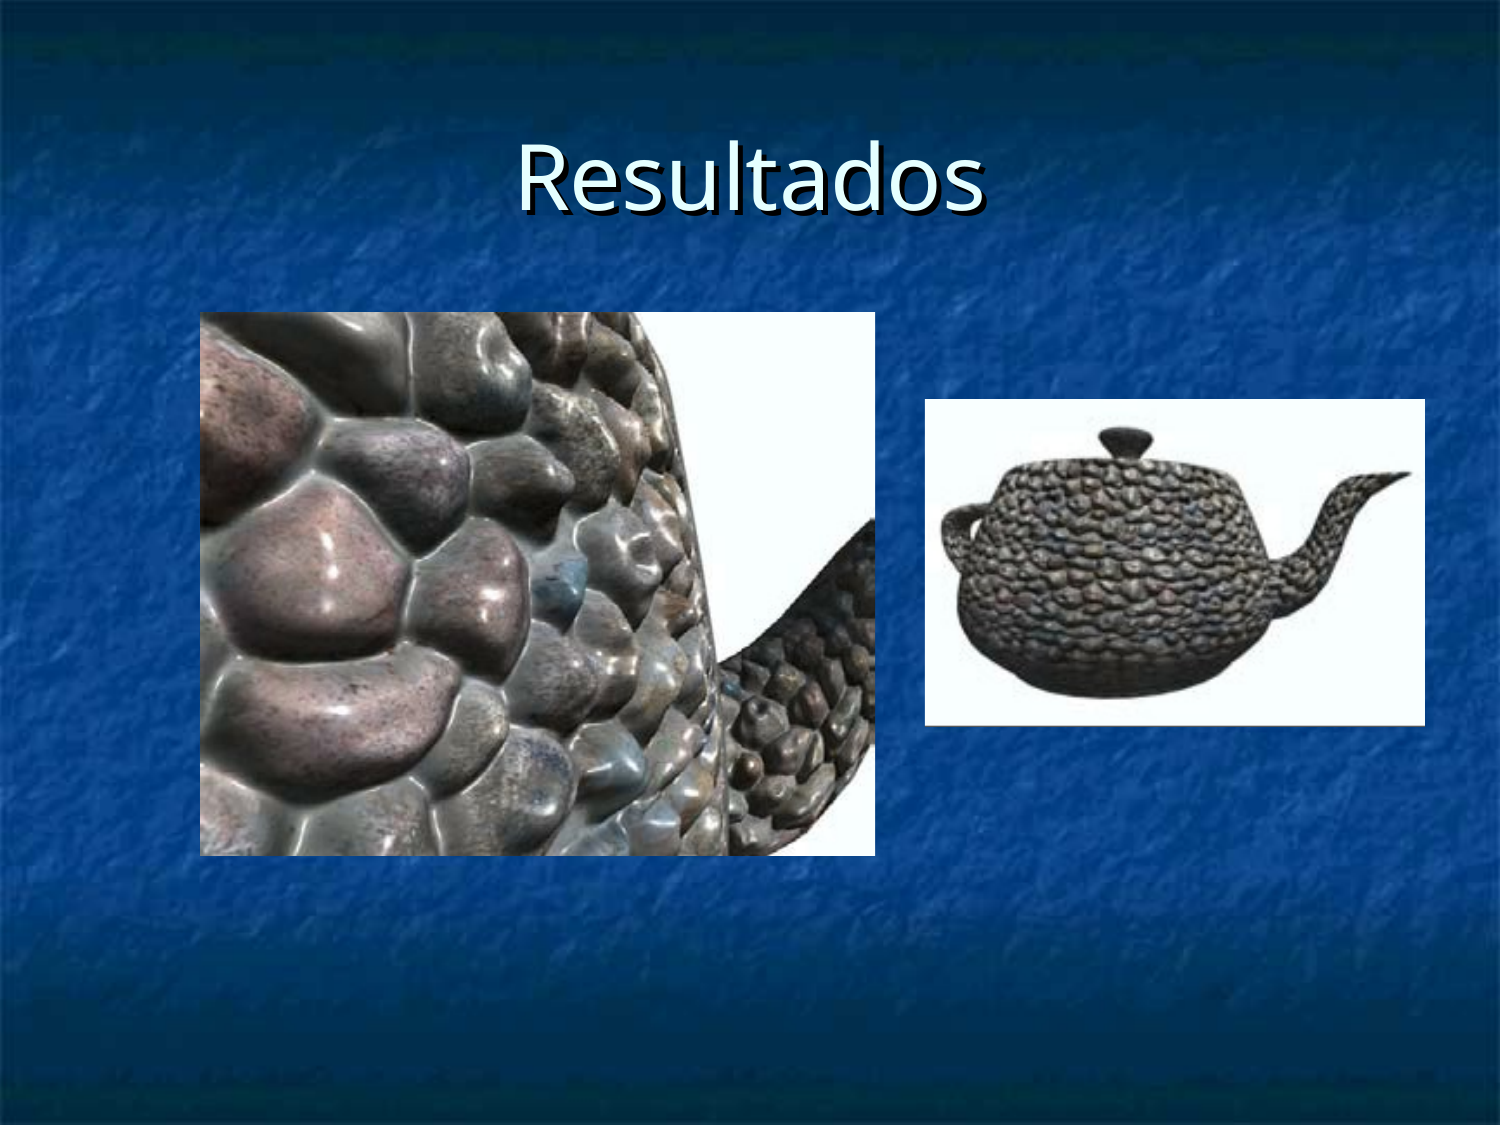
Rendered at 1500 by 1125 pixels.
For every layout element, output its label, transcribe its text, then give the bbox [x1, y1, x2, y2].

list [75, 324, 738, 1000]
picture [0, 0, 1500, 1125]
title Resultados [75, 62, 1426, 288]
